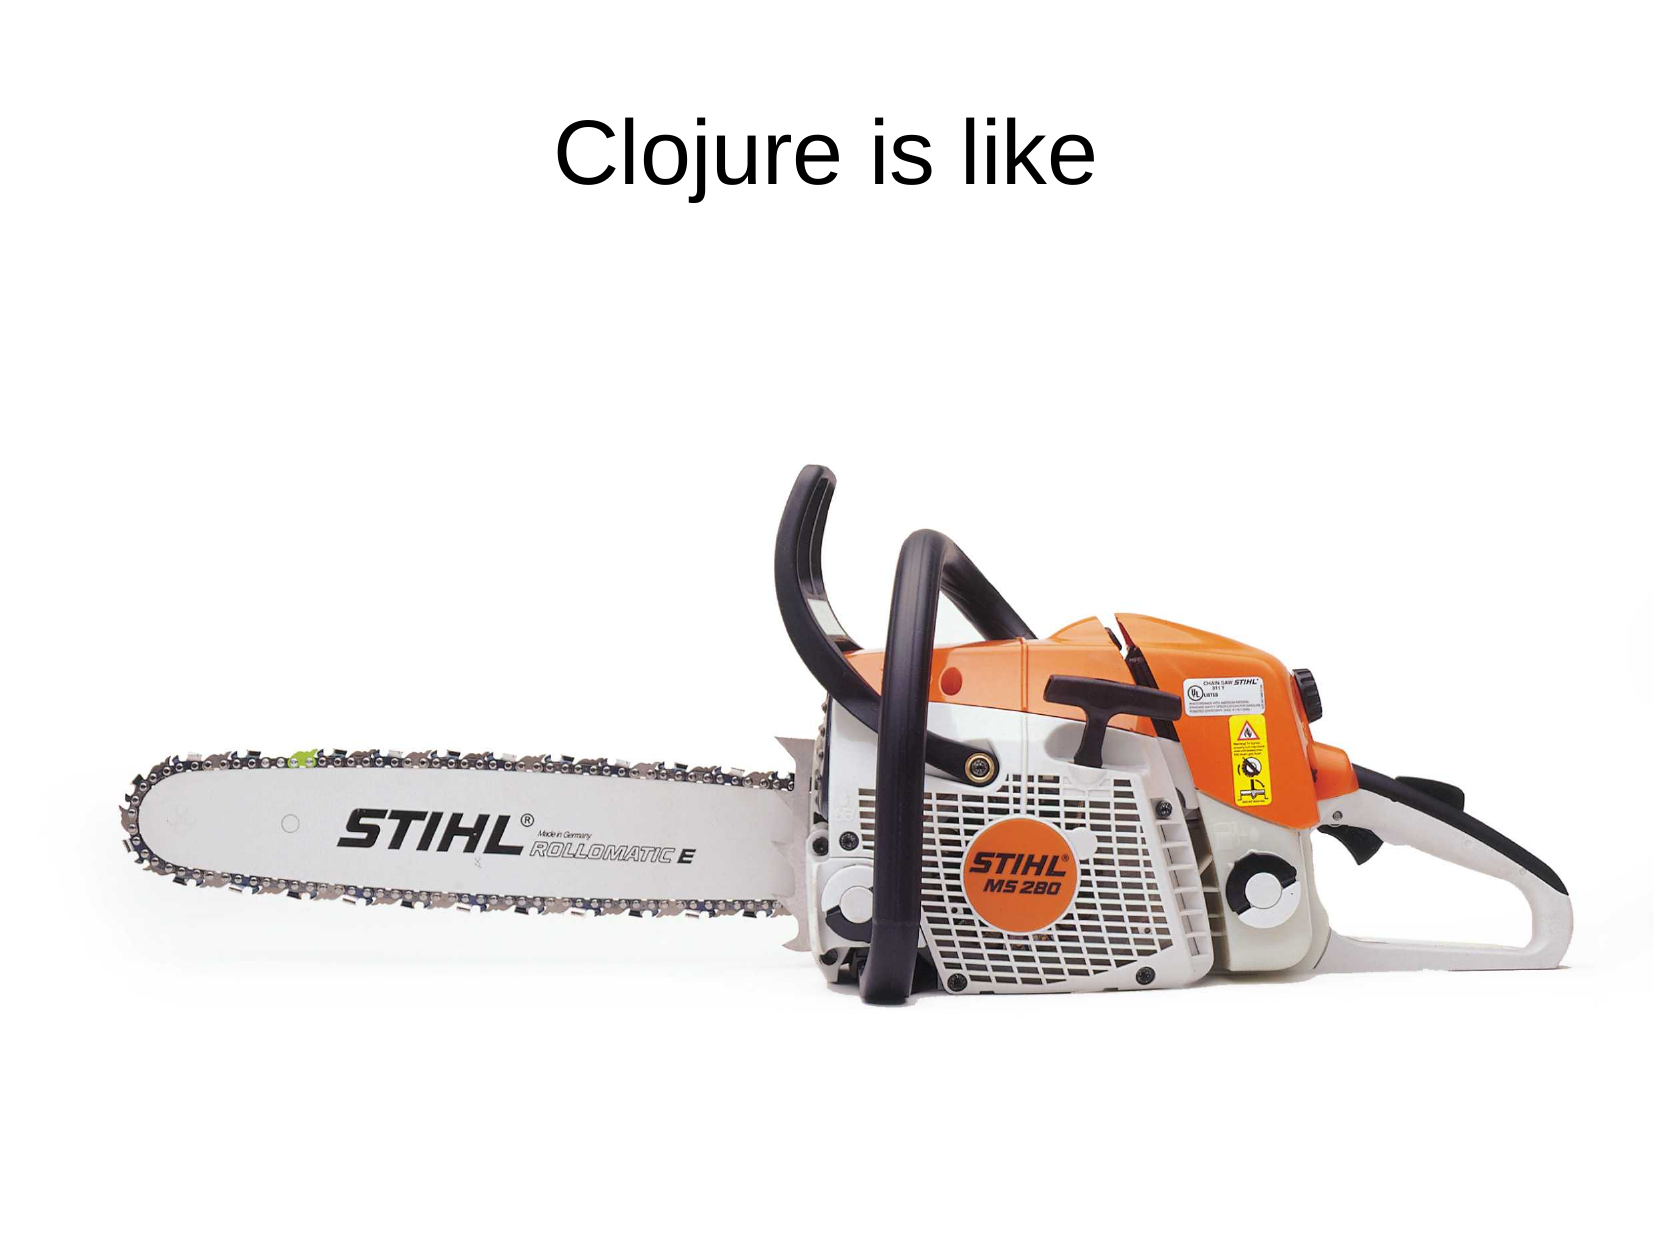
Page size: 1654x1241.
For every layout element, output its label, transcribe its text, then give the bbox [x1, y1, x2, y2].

picture [0, 336, 1654, 1088]
title Clojure is like [82, 56, 1571, 250]
